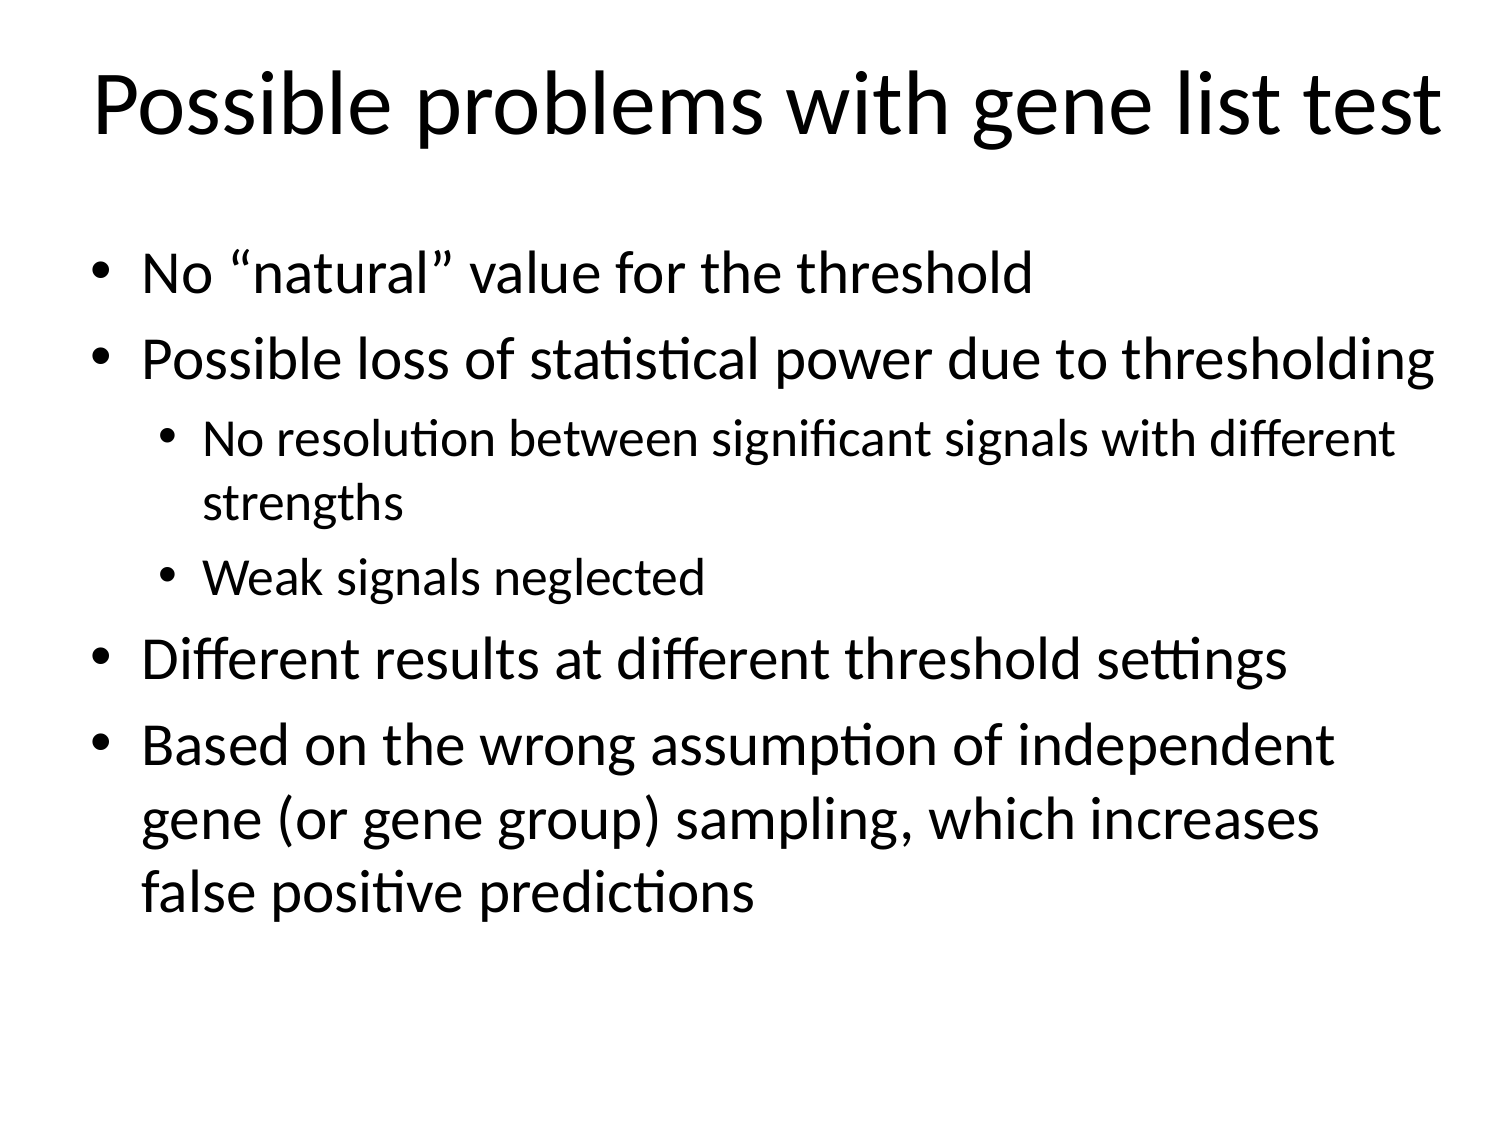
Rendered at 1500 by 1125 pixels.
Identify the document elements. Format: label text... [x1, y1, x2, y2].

list No “natural” value for the threshold Possible loss of statistical power due to thresholding No resolution between significant signals with different strengths Weak signals neglected Different results at different threshold settings Based on the wrong assumption of independent gene (or gene group) sampling, which increases false positive predictions [75, 224, 1463, 1005]
title Possible problems with gene list test [75, 45, 1463, 150]
